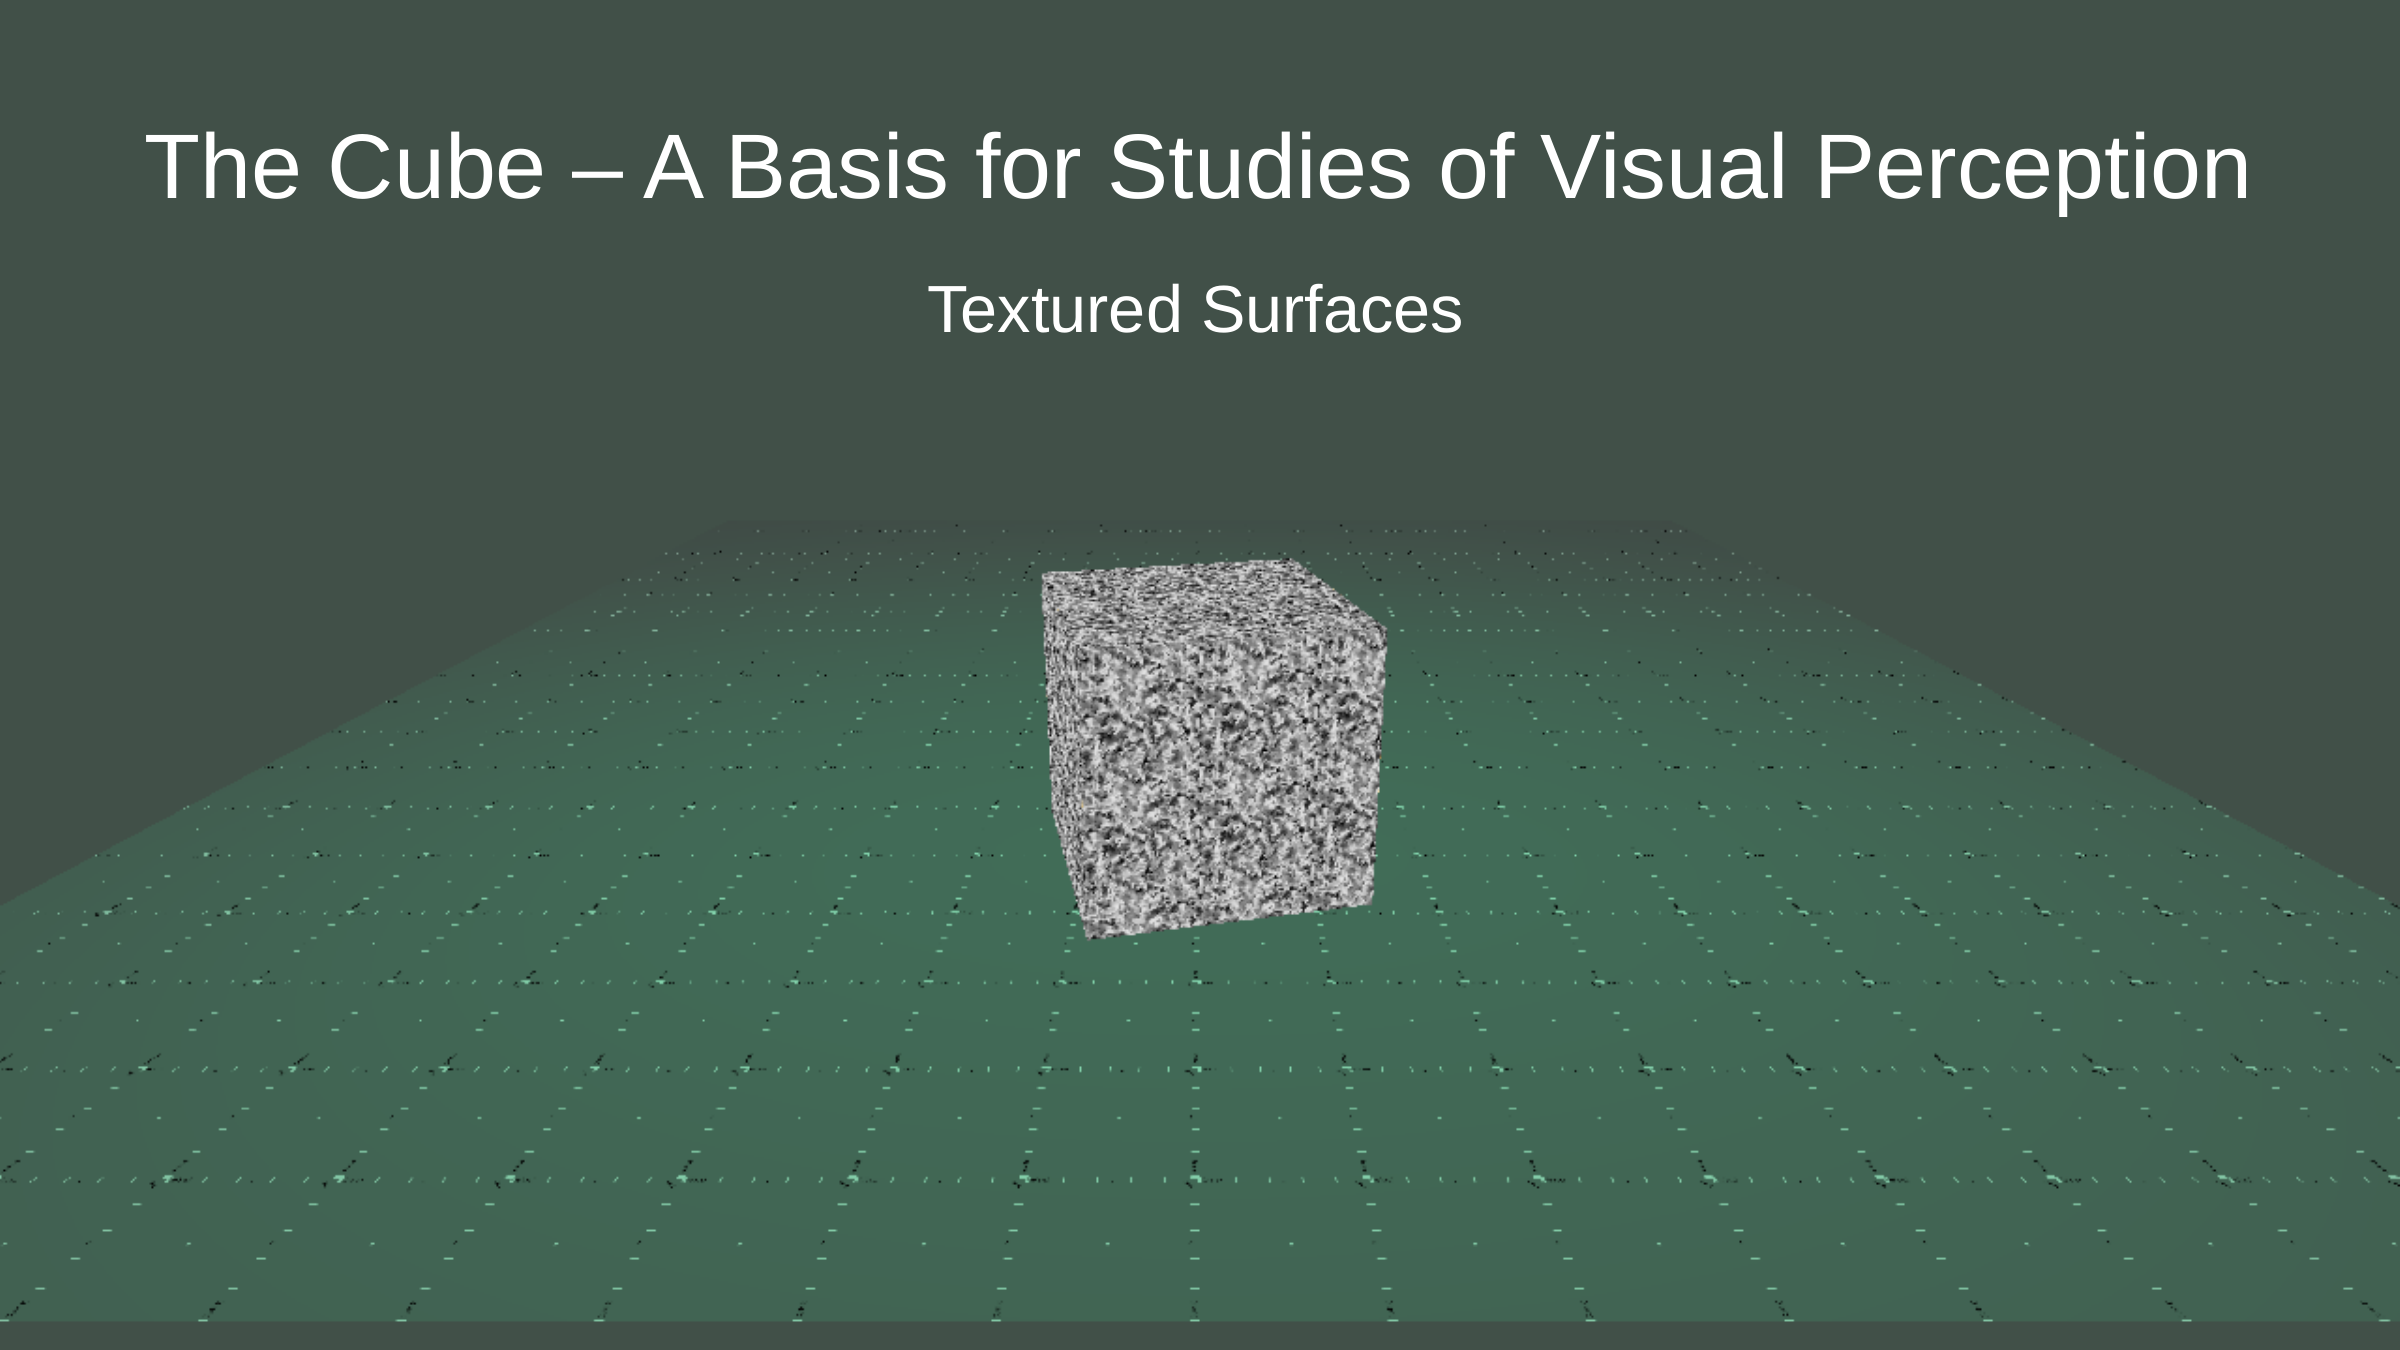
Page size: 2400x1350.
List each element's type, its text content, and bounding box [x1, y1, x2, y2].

title The Cube – A Basis for Studies of Visual Perception [120, 53, 2280, 280]
picture [0, 0, 2400, 1350]
text_box Textured Surfaces [912, 264, 1488, 354]
